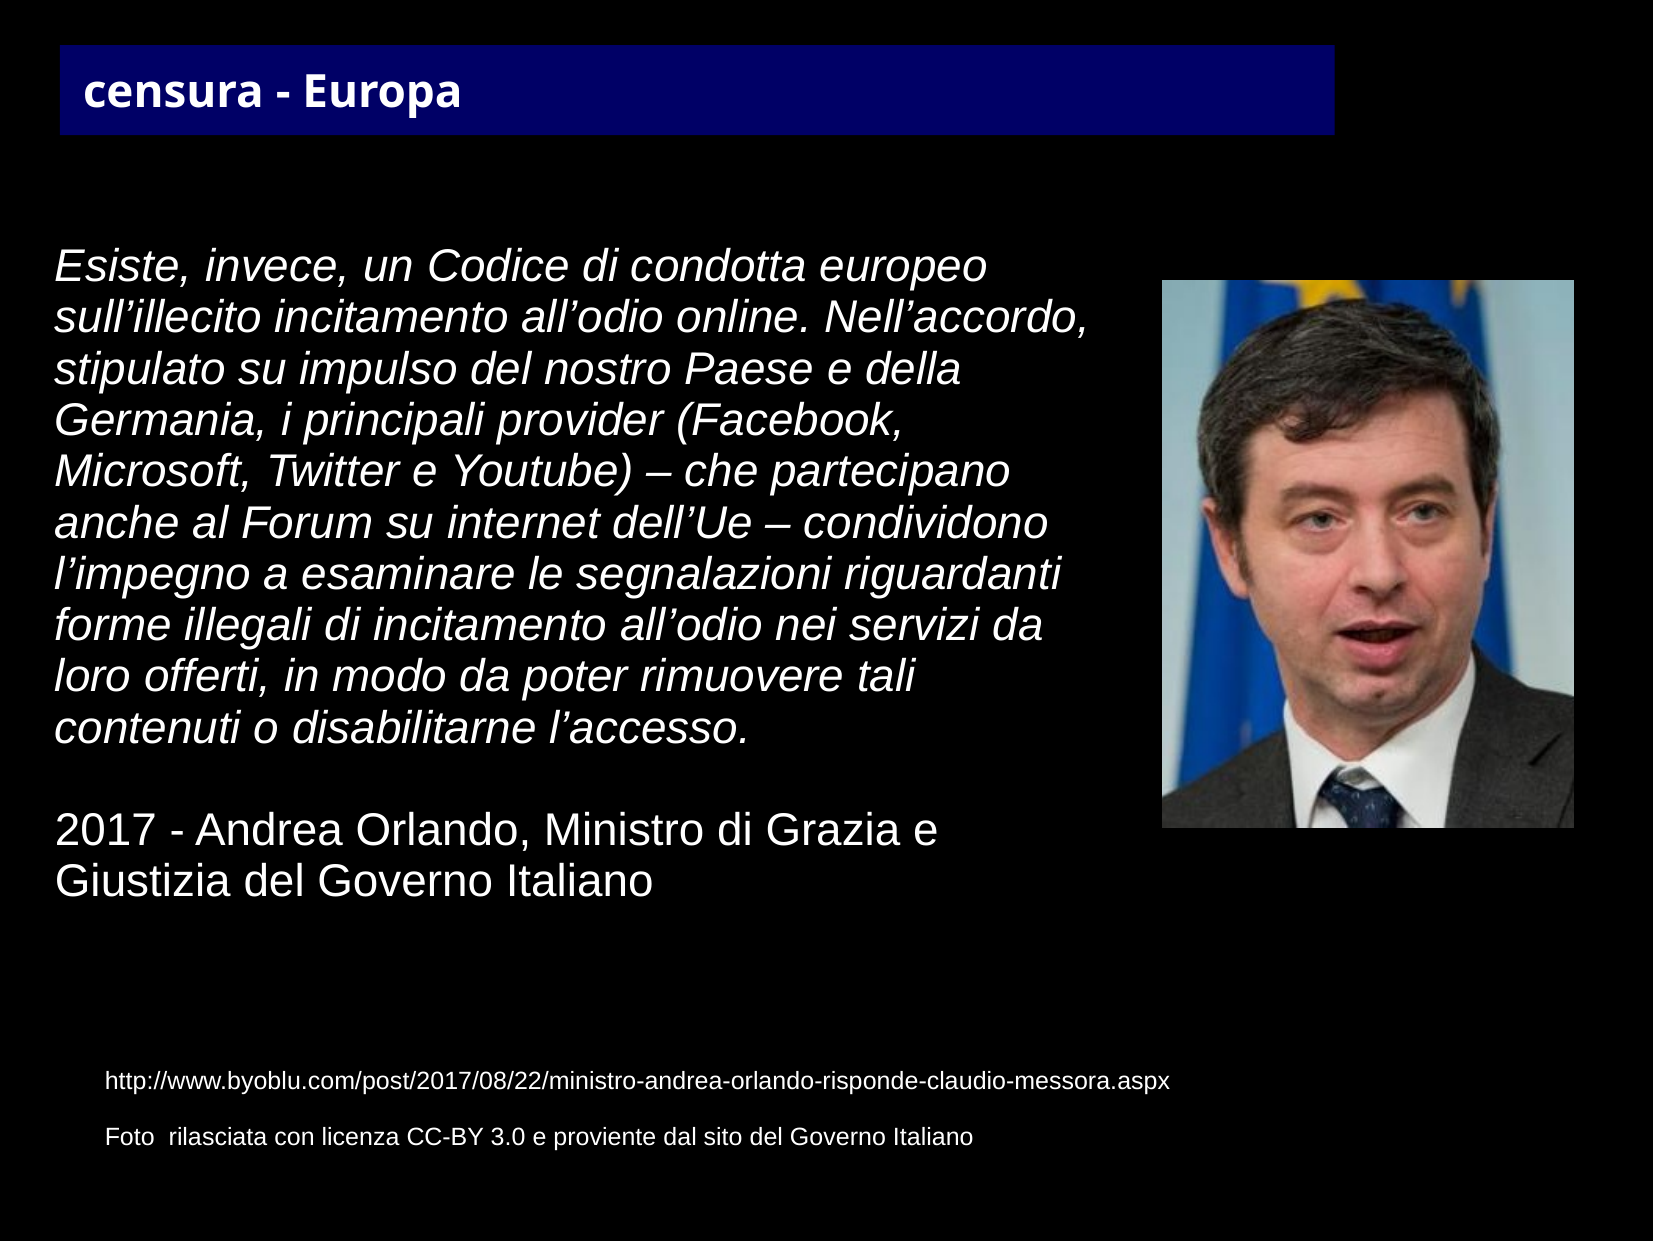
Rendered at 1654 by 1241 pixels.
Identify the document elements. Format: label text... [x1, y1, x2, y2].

text_box http://www.byoblu.com/post/2017/08/22/ministro-andrea-orlando-risponde-claudio-messora.aspx Foto rilasciata con licenza CC-BY 3.0 e proviente dal sito del Governo Italiano [90, 1059, 1653, 1186]
list censura - Europa [59, 45, 1335, 136]
text_box Esiste, invece, un Codice di condotta europeo sull’illecito incitamento all’odio online. Nell’accordo, stipulato su impulso del nostro Paese e della Germania, i principali provider (Facebook, Microsoft, Twitter e Youtube) – che partecipano anche al Forum su internet dell’Ue – condividono l’impegno a esaminare le segnalazioni riguardanti forme illegali di incitamento all’odio nei servizi da loro offerti, in modo da poter rimuovere tali contenuti o disabilitarne l’accesso. 2017 - Andrea Orlando, Ministro di Grazia e Giustizia del Governo Italiano [40, 232, 1108, 915]
picture [1162, 280, 1574, 828]
